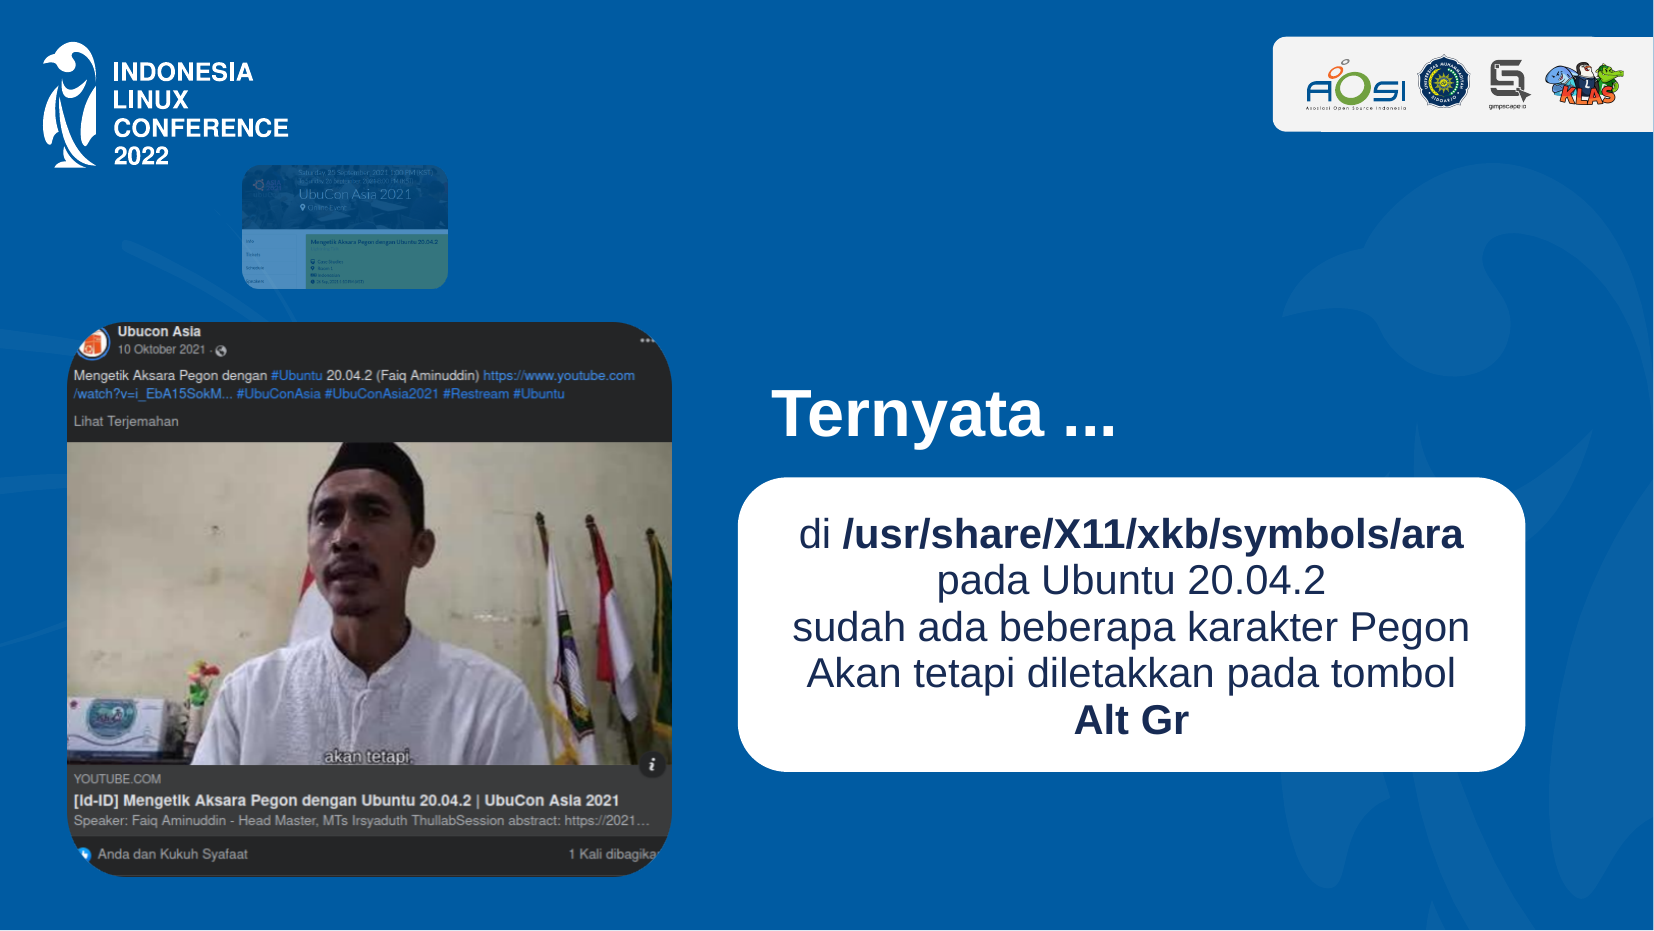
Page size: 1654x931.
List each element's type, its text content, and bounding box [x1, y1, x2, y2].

picture [242, 165, 448, 289]
picture [1545, 62, 1624, 105]
title Ternyata ... [771, 376, 1526, 499]
text_box di /usr/share/X11/xkb/symbols/ara pada Ubuntu 20.04.2 sudah ada beberapa karakter Pegon Akan tetapi diletakkan pada tombol Alt Gr [737, 480, 1526, 772]
picture [1417, 54, 1471, 108]
picture [67, 322, 672, 877]
